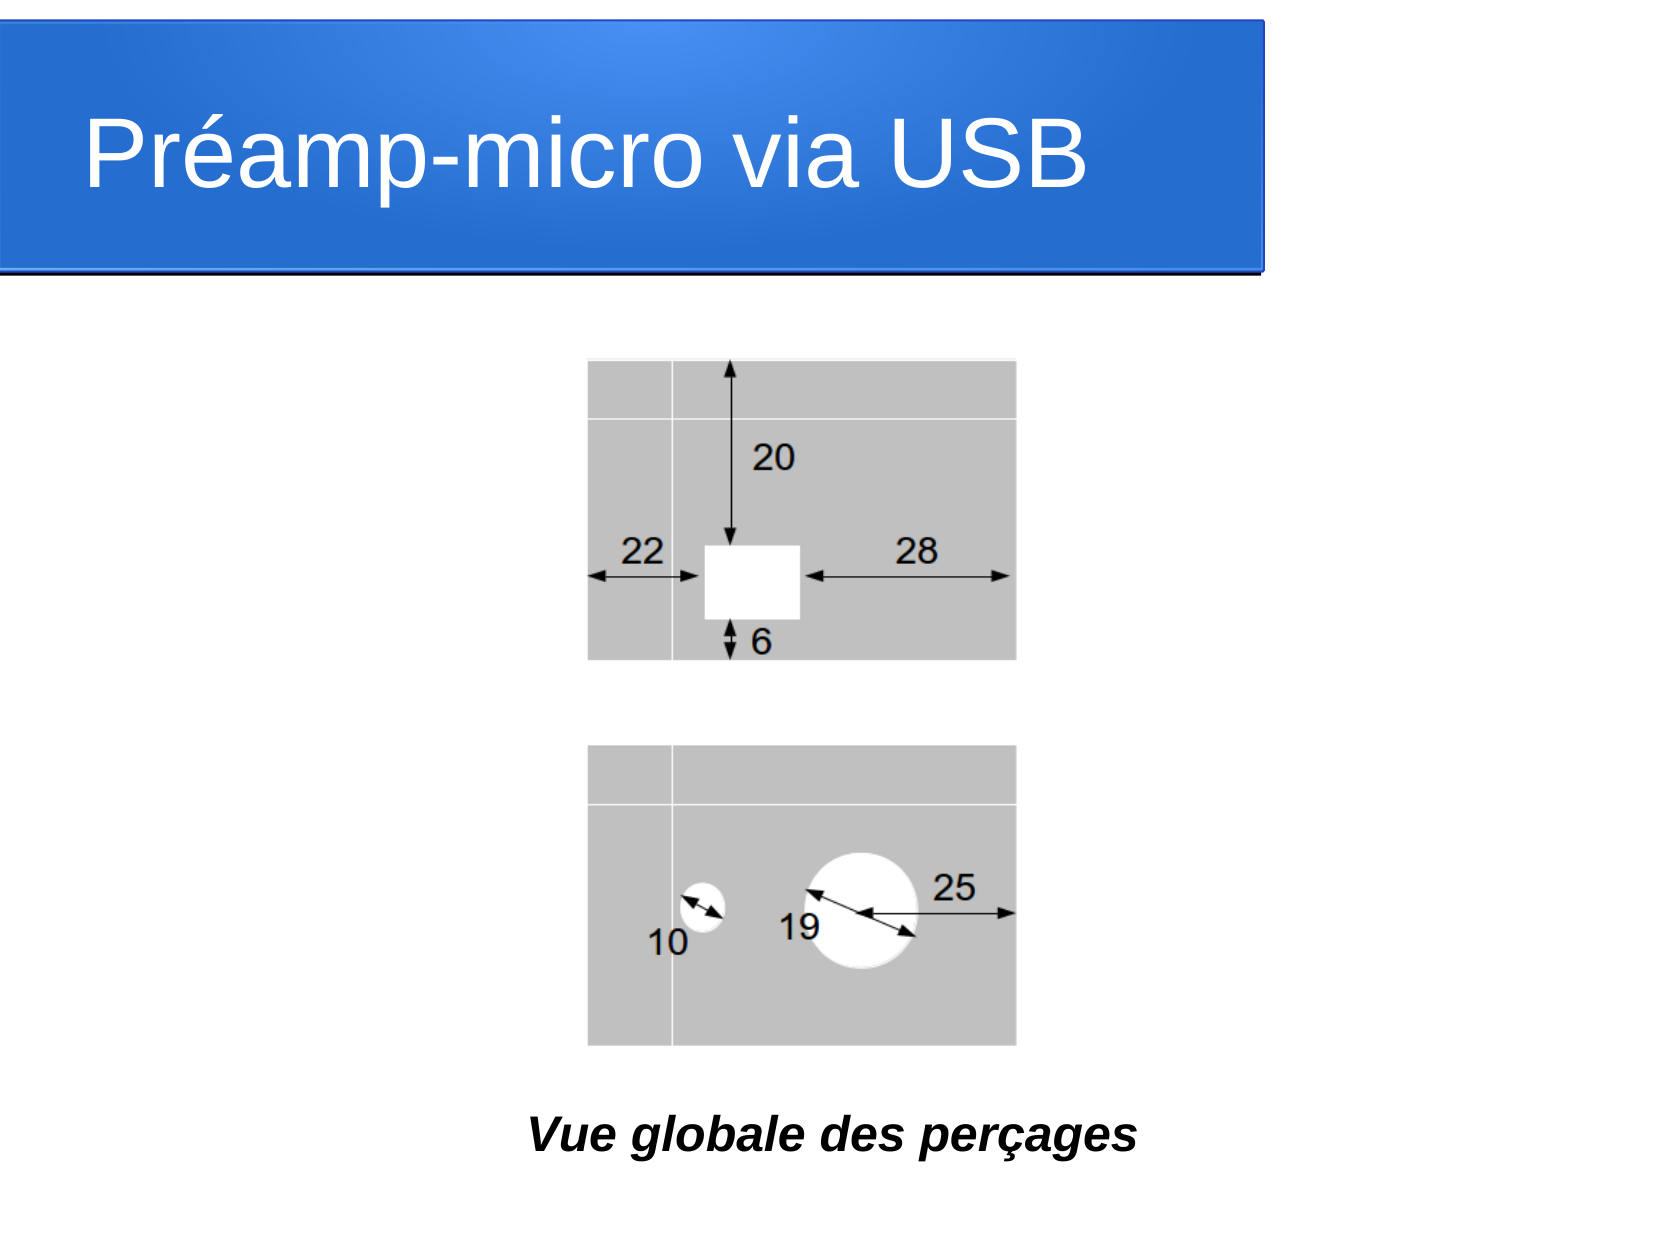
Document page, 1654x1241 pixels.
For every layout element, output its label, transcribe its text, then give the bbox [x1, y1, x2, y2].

text_box Vue globale des perçages [307, 1098, 1359, 1170]
title Préamp-micro via USB [82, 49, 1250, 257]
picture [448, 290, 1193, 1098]
